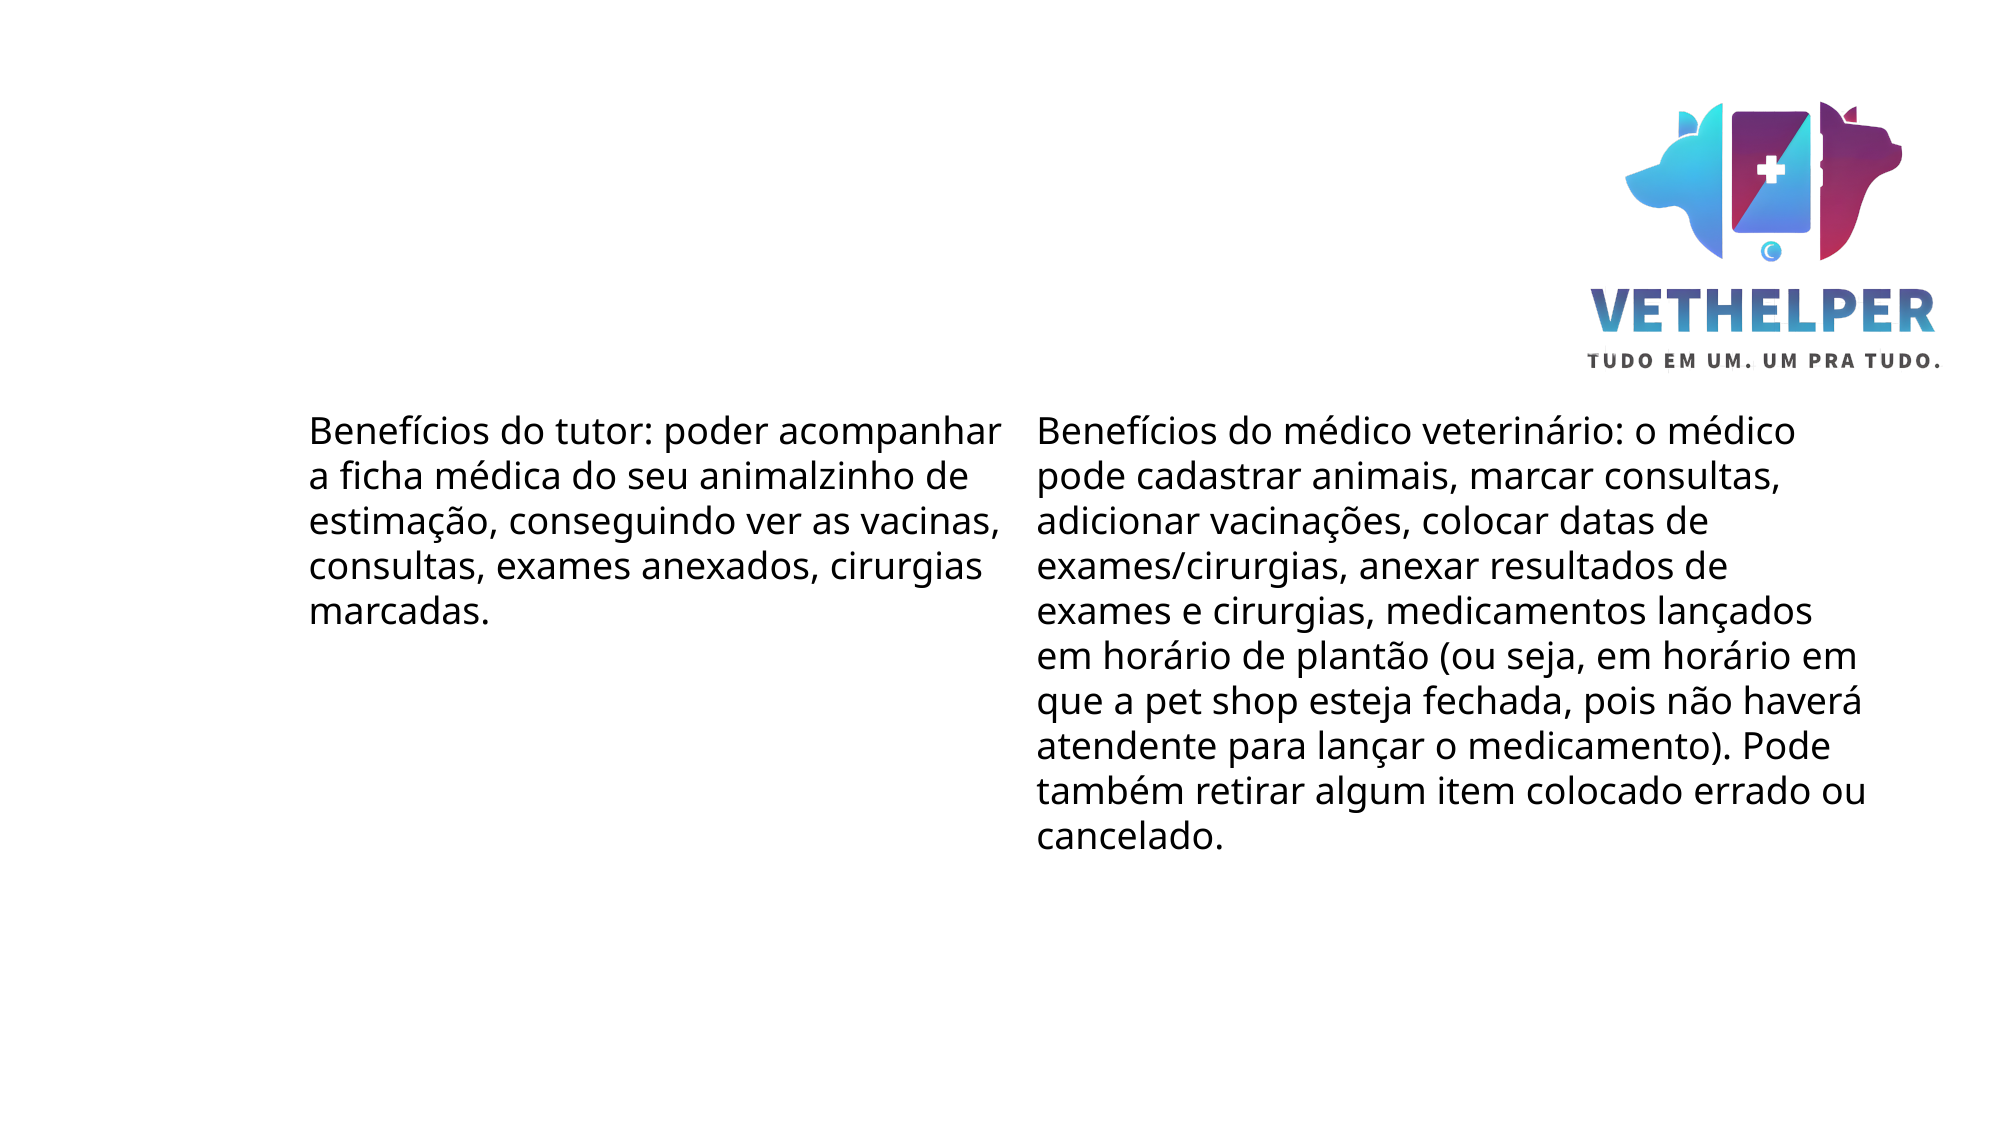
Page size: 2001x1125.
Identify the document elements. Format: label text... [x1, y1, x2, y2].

picture [1583, 90, 1943, 378]
text_box Benefícios do tutor: poder acompanhar a ficha médica do seu animalzinho de estimação, conseguindo ver as vacinas, consultas, exames anexados, cirurgias marcadas. [293, 399, 1021, 688]
text_box Benefícios do médico veterinário: o médico pode cadastrar animais, marcar consultas, adicionar vacinações, colocar datas de exames/cirurgias, anexar resultados de exames e cirurgias, medicamentos lançados em horário de plantão (ou seja, em horário em que a pet shop esteja fechada, pois não haverá atendente para lançar o medicamento). Pode também retirar algum item colocado errado ou cancelado. [1021, 399, 1888, 915]
